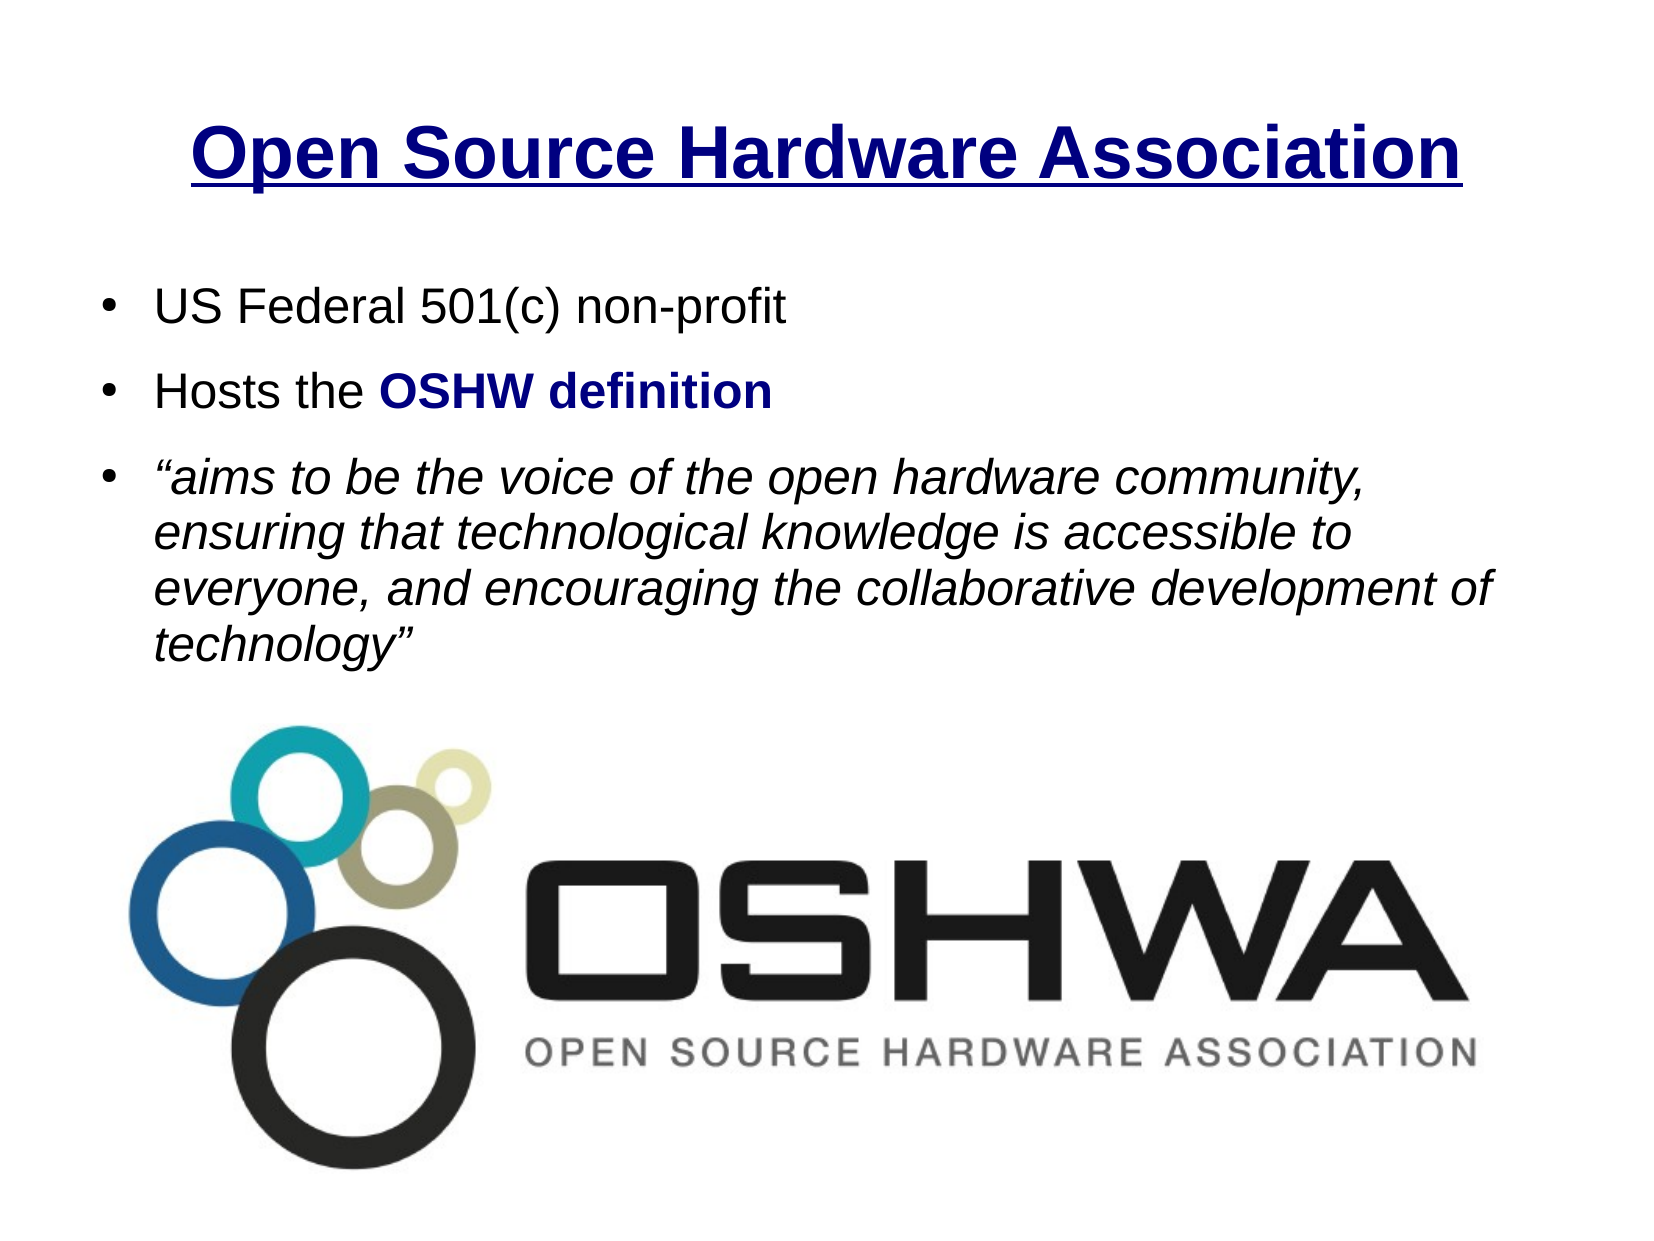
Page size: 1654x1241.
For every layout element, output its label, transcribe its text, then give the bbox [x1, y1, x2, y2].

title Open Source Hardware Association [82, 49, 1571, 257]
picture [21, 723, 1584, 1174]
list US Federal 501(c) non-profit Hosts the OSHW definition “aims to be the voice of the open hardware community, ensuring that technological knowledge is accessible to everyone, and encouraging the collaborative development of technology” [82, 278, 1538, 723]
